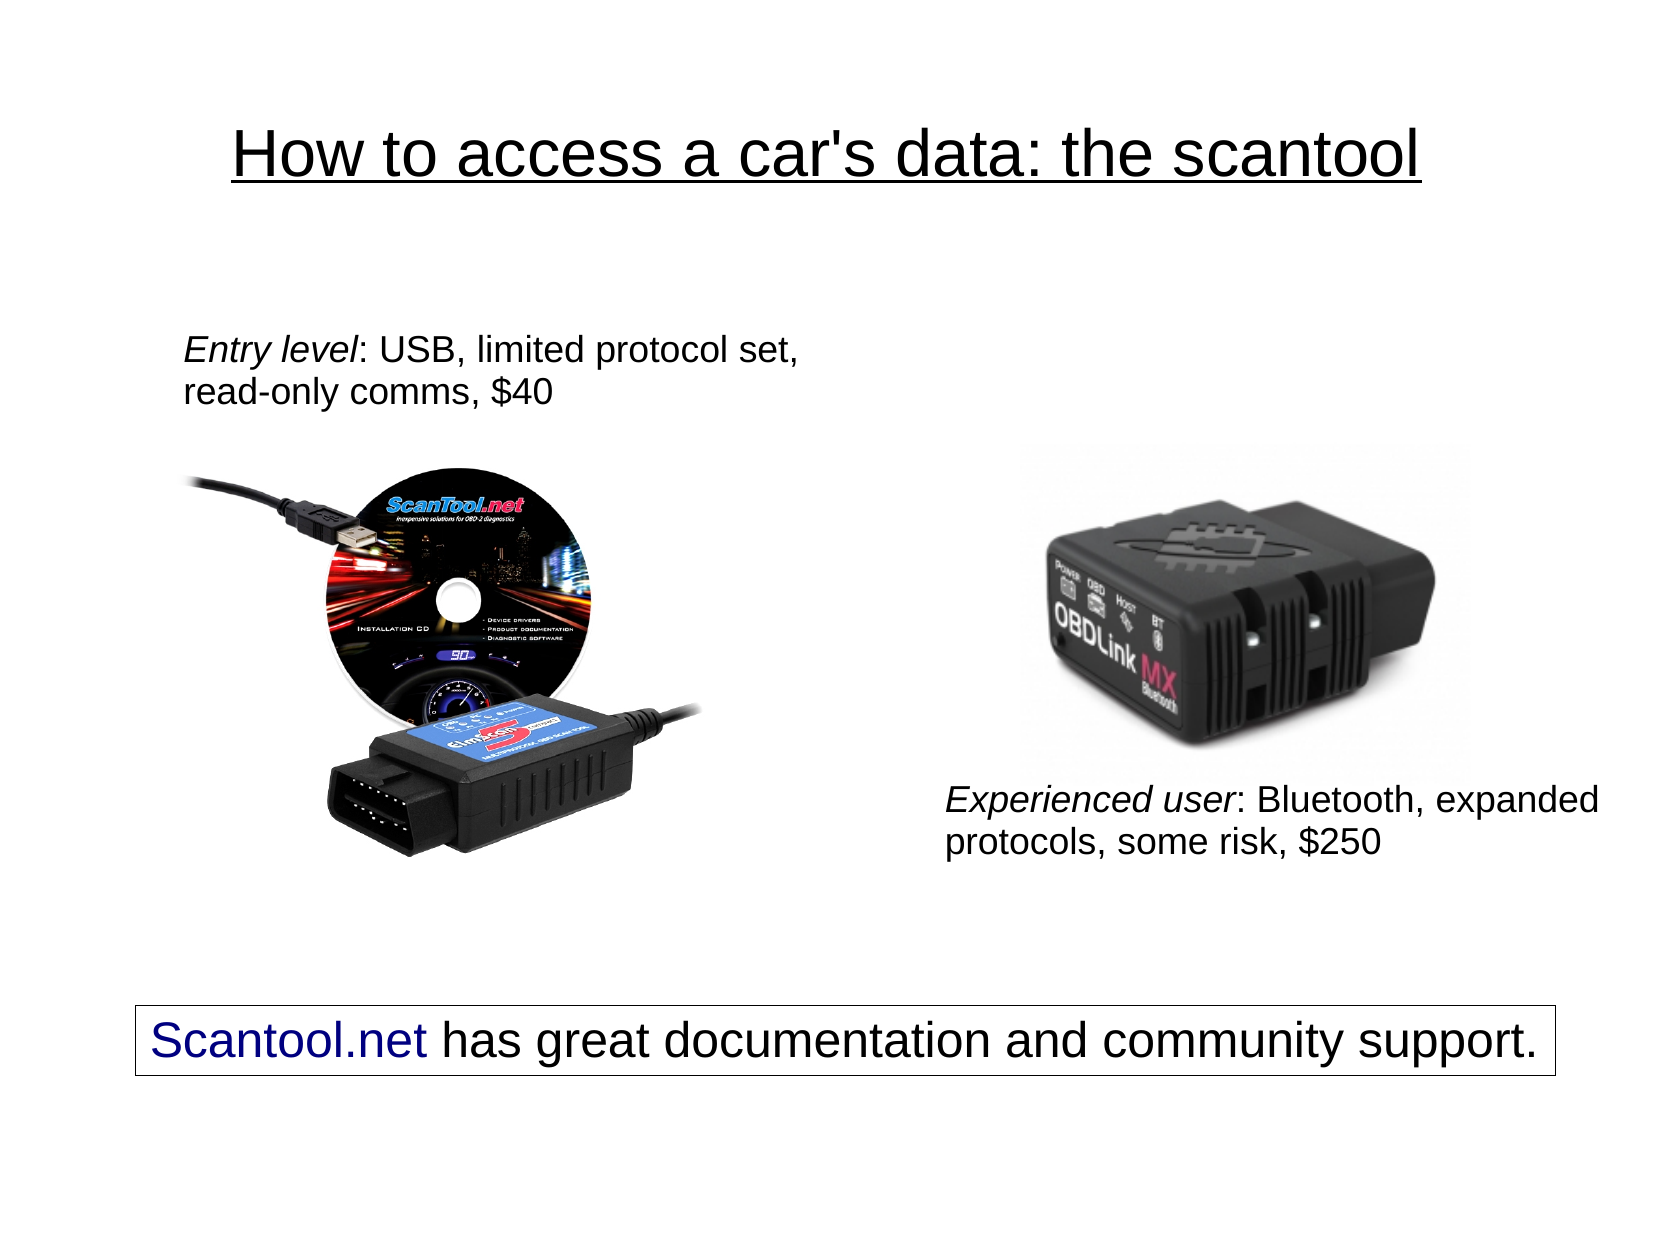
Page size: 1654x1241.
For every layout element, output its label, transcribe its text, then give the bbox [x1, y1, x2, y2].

text_box Scantool.net has great documentation and community support. [135, 1005, 1556, 1076]
picture [1020, 389, 1471, 771]
picture [175, 434, 721, 886]
text_box Experienced user: Bluetooth, expanded protocols, some risk, $250 [930, 771, 1615, 871]
title How to access a car's data: the scantool [82, 49, 1571, 257]
text_box Entry level: USB, limited protocol set, read-only comms, $40 [168, 321, 826, 421]
